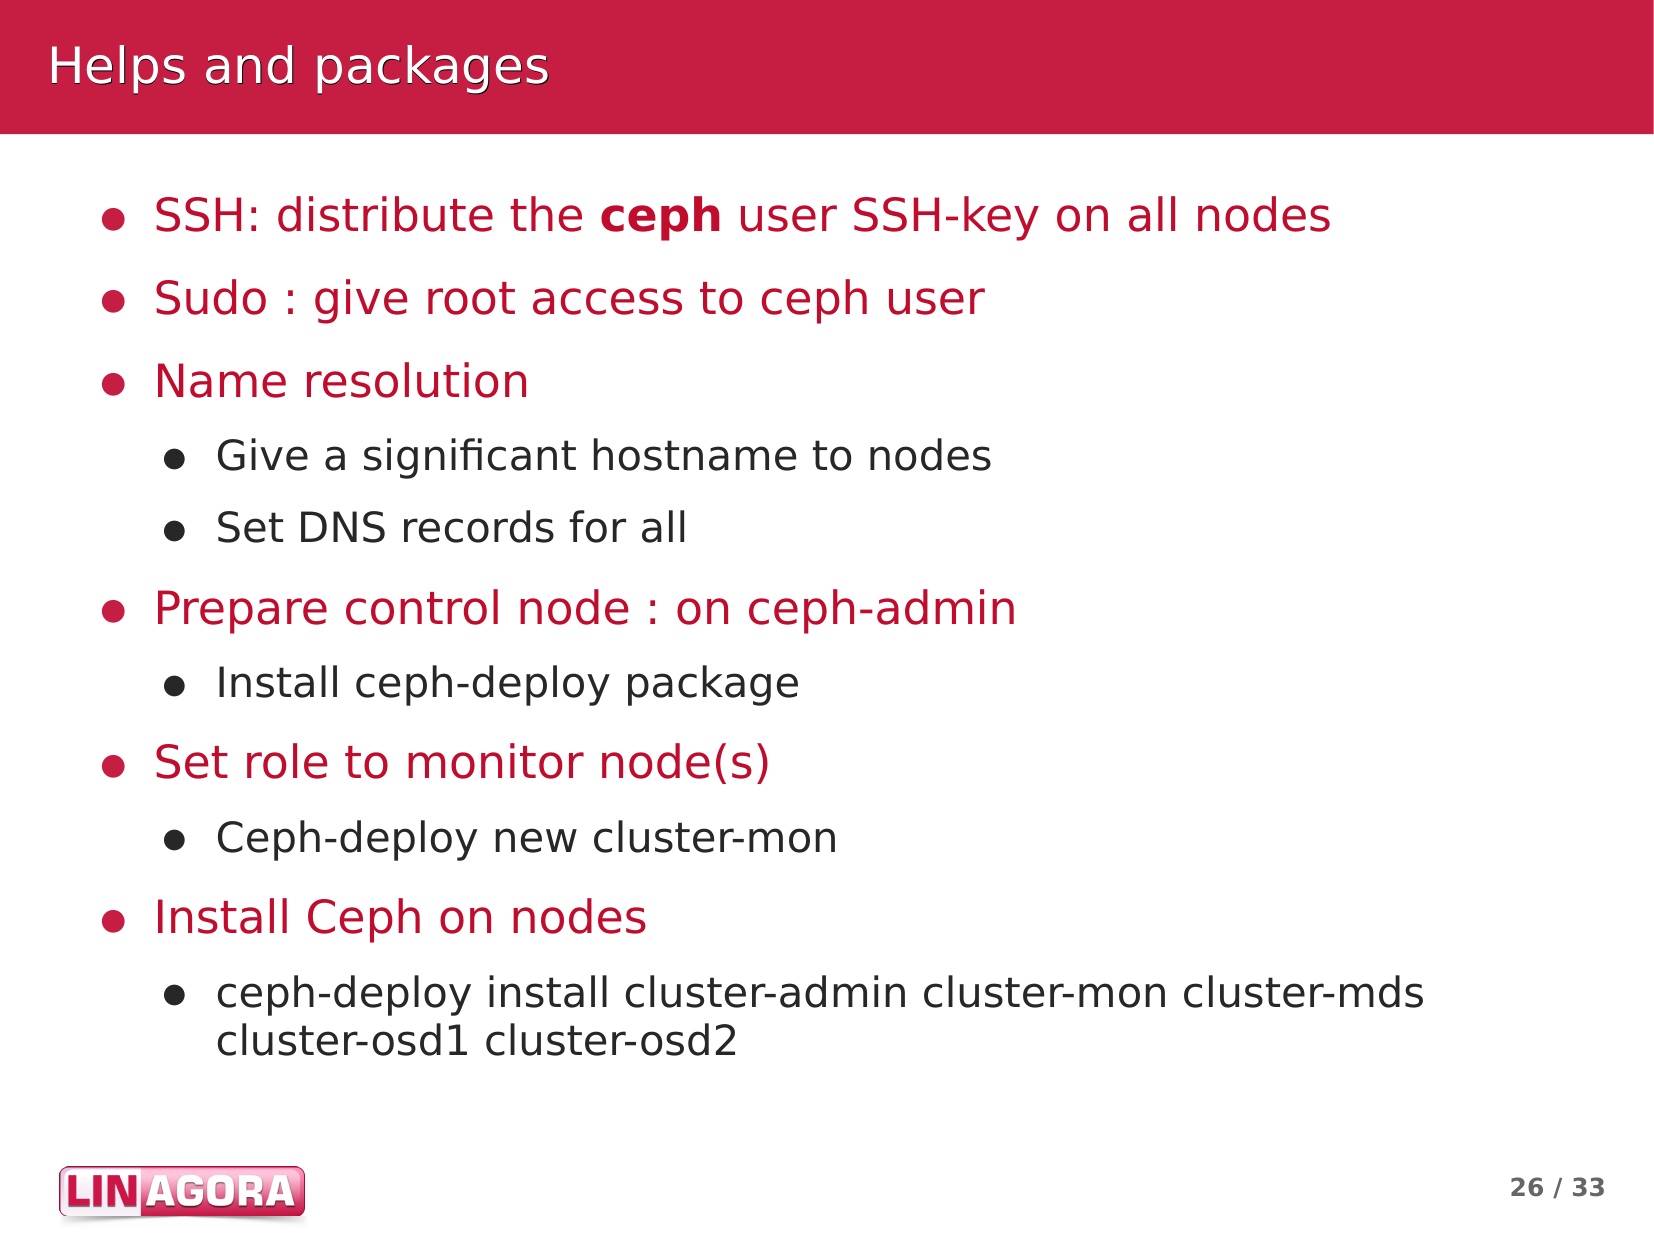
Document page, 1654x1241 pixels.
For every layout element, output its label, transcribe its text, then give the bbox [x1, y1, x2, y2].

title Helps and packages [47, 7, 1624, 126]
picture [59, 1166, 308, 1229]
list SSH: distribute the ceph user SSH-key on all nodes Sudo : give root access to ceph user Name resolution Give a significant hostname to nodes Set DNS records for all Prepare control node : on ceph-admin Install ceph-deploy package Set role to monitor node(s) Ceph-deploy new cluster-mon Install Ceph on nodes ceph-deploy install cluster-admin cluster-mon cluster-mds cluster-osd1 cluster-osd2 [82, 188, 1571, 1111]
